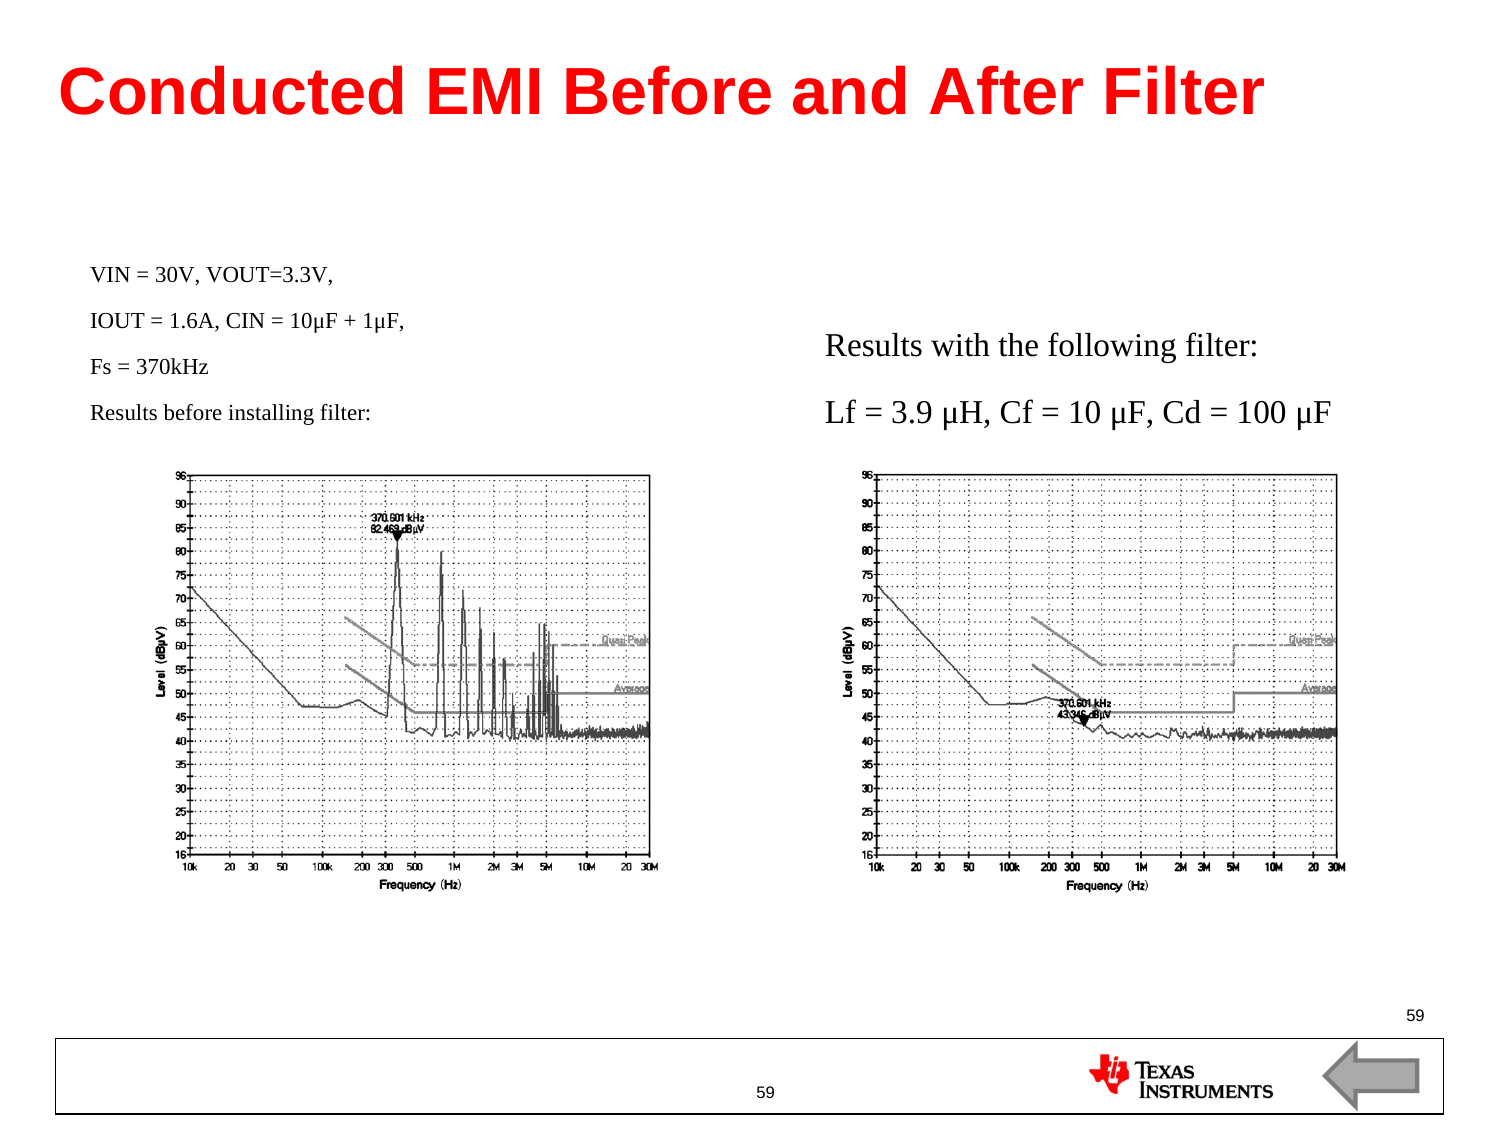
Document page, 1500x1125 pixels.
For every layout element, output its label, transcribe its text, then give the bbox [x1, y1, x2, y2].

list Results with the following filter: Lf = 3.9 μH, Cf = 10 μF, Cd = 100 μF [809, 256, 1473, 438]
text_box <numero> [723, 1073, 790, 1103]
text_box <numero> [1089, 997, 1440, 1031]
picture [841, 469, 1346, 893]
picture [1087, 1052, 1274, 1099]
title Conducted EMI Before and After Filter [43, 0, 1394, 188]
picture [154, 470, 659, 892]
list VIN = 30V, VOUT=3.3V, IOUT = 1.6A, CIN = 10μF + 1μF, Fs = 370kHz Results before installing filter: [74, 251, 738, 433]
text_box [1324, 1045, 1418, 1107]
